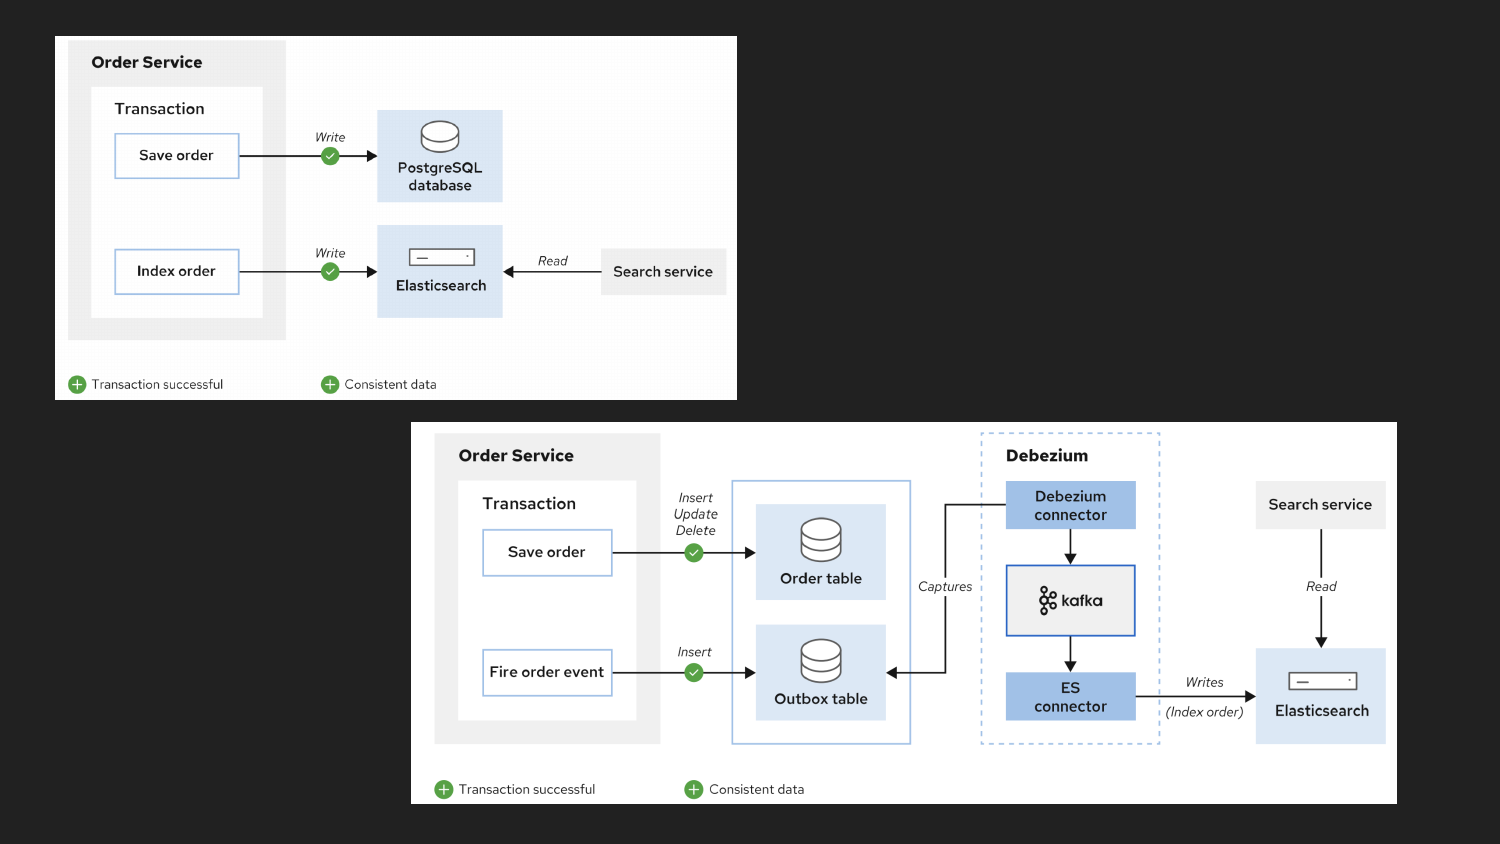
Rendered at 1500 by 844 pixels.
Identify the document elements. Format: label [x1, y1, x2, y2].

picture [55, 36, 737, 400]
picture [411, 422, 1397, 805]
